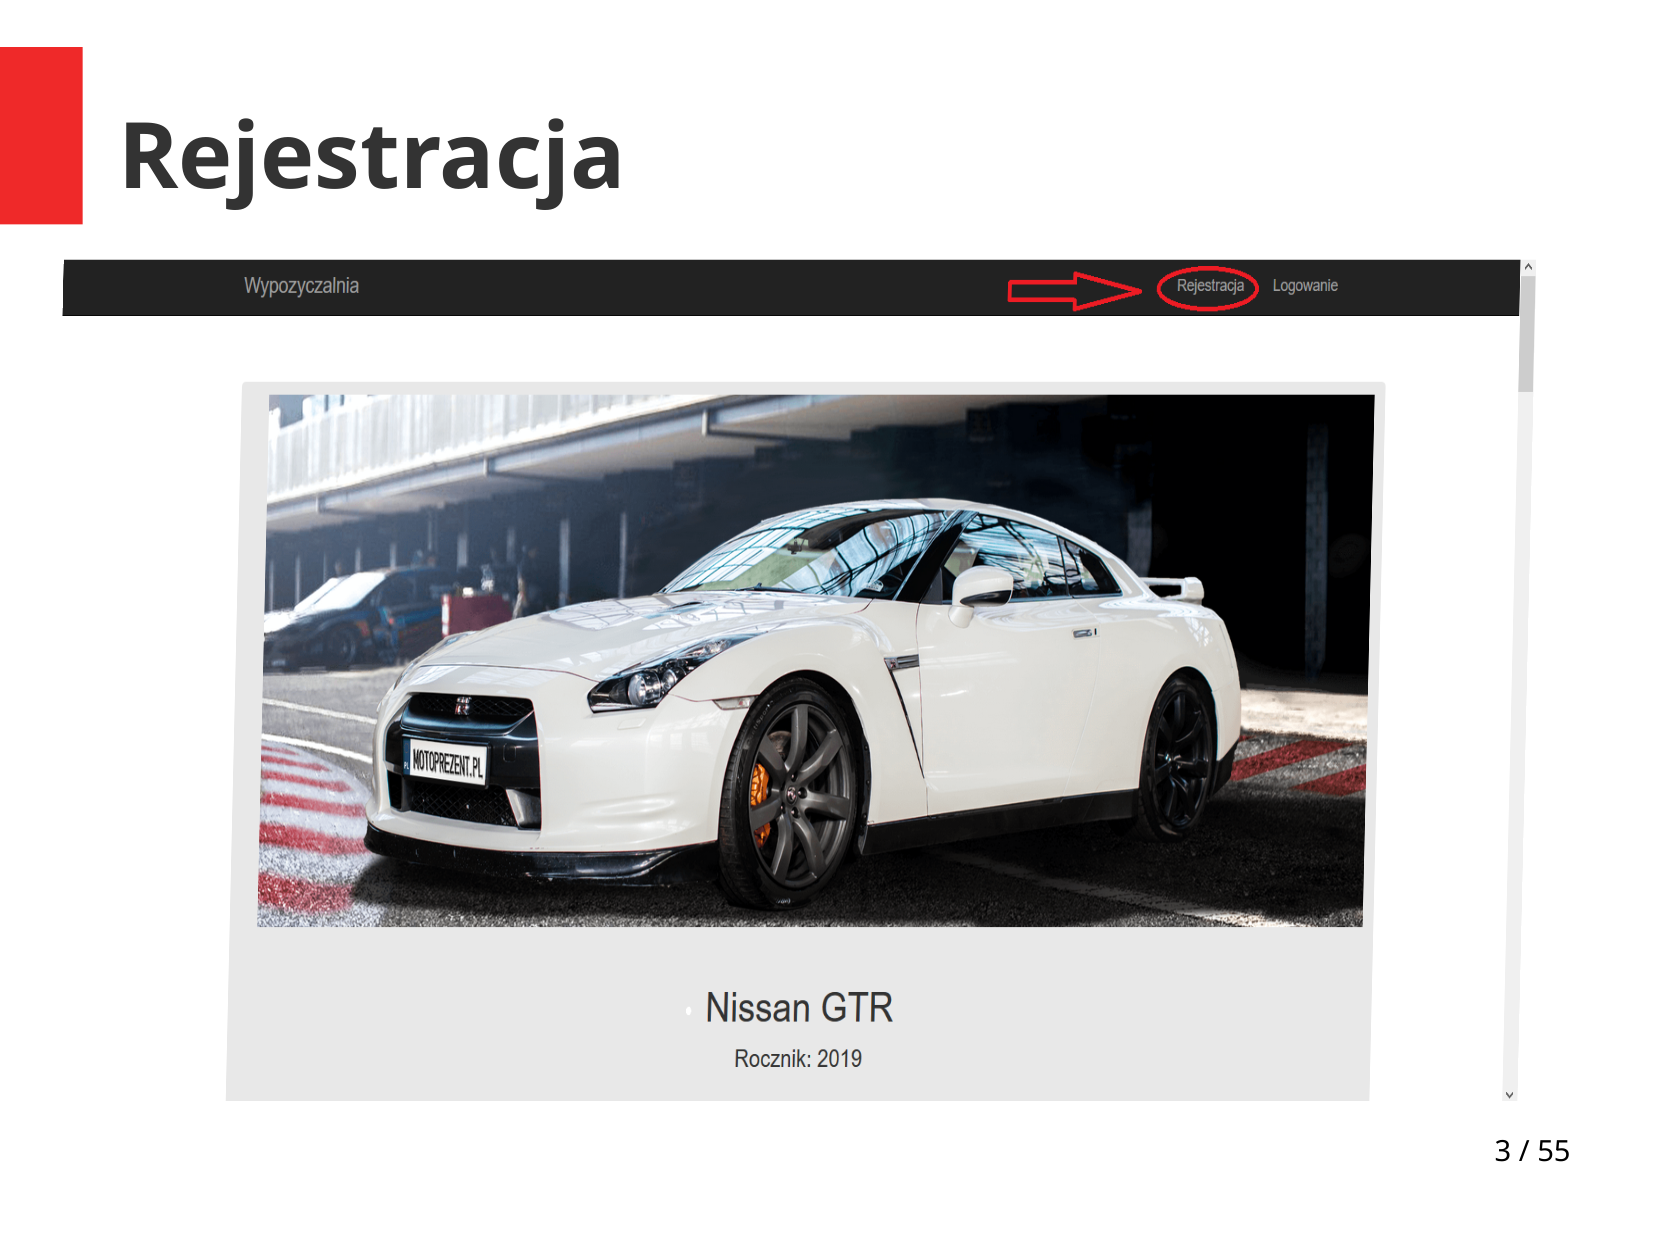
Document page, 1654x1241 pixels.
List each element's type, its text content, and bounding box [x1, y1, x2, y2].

title Rejestracja [118, 49, 1571, 257]
picture [44, 259, 1536, 1101]
